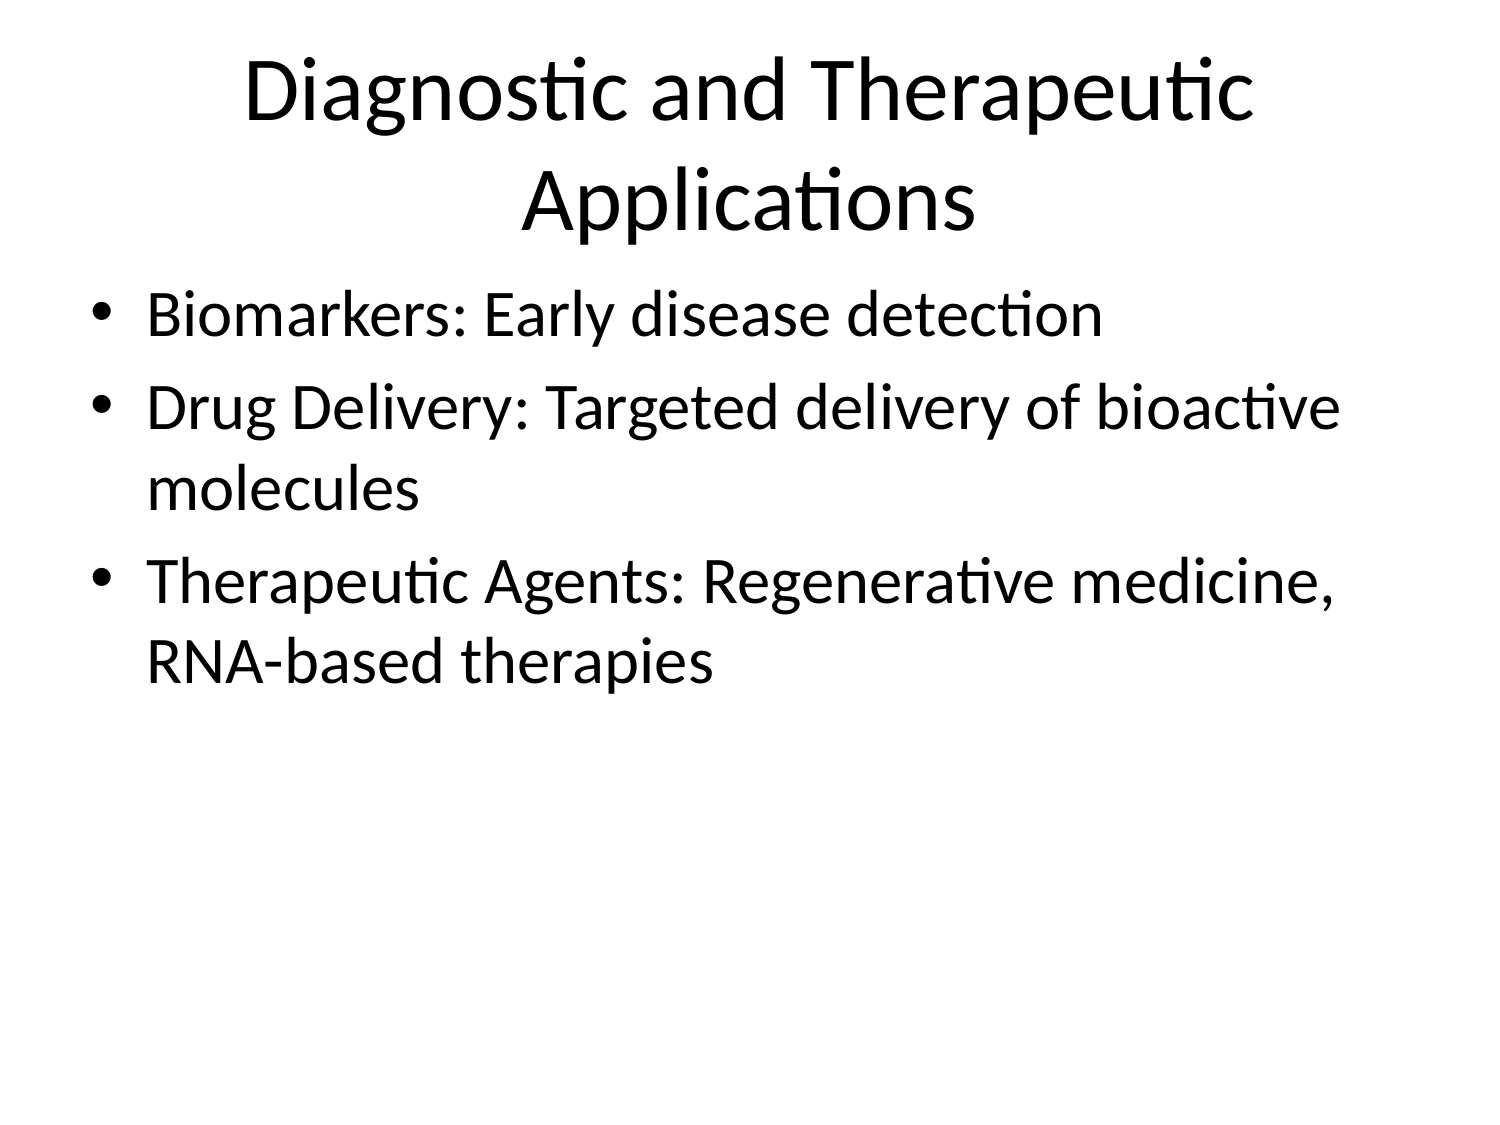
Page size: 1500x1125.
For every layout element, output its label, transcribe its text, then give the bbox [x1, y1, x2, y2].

list Biomarkers: Early disease detection Drug Delivery: Targeted delivery of bioactive molecules Therapeutic Agents: Regenerative medicine, RNA-based therapies [75, 262, 1425, 1005]
title Diagnostic and Therapeutic Applications [75, 45, 1425, 233]
